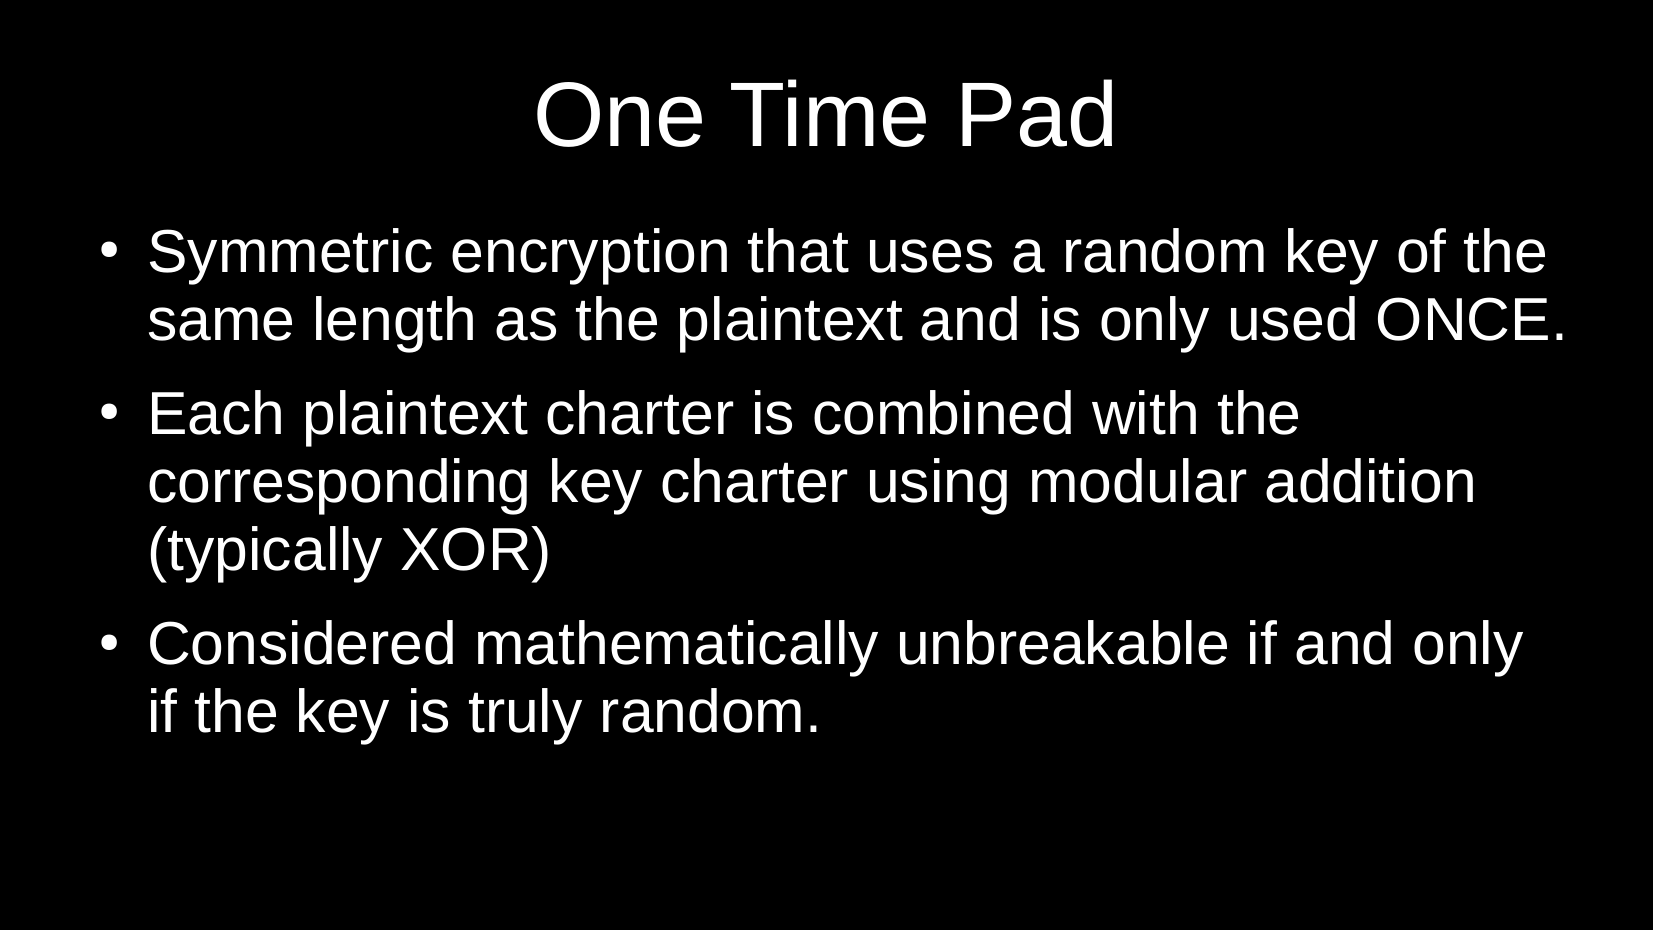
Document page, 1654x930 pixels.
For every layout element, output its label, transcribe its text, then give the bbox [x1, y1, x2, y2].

list Symmetric encryption that uses a random key of the same length as the plaintext and is only used ONCE. Each plaintext charter is combined with the corresponding key charter using modular addition (typically XOR) Considered mathematically unbreakable if and only if the key is truly random. [82, 217, 1571, 757]
title One Time Pad [82, 37, 1571, 193]
